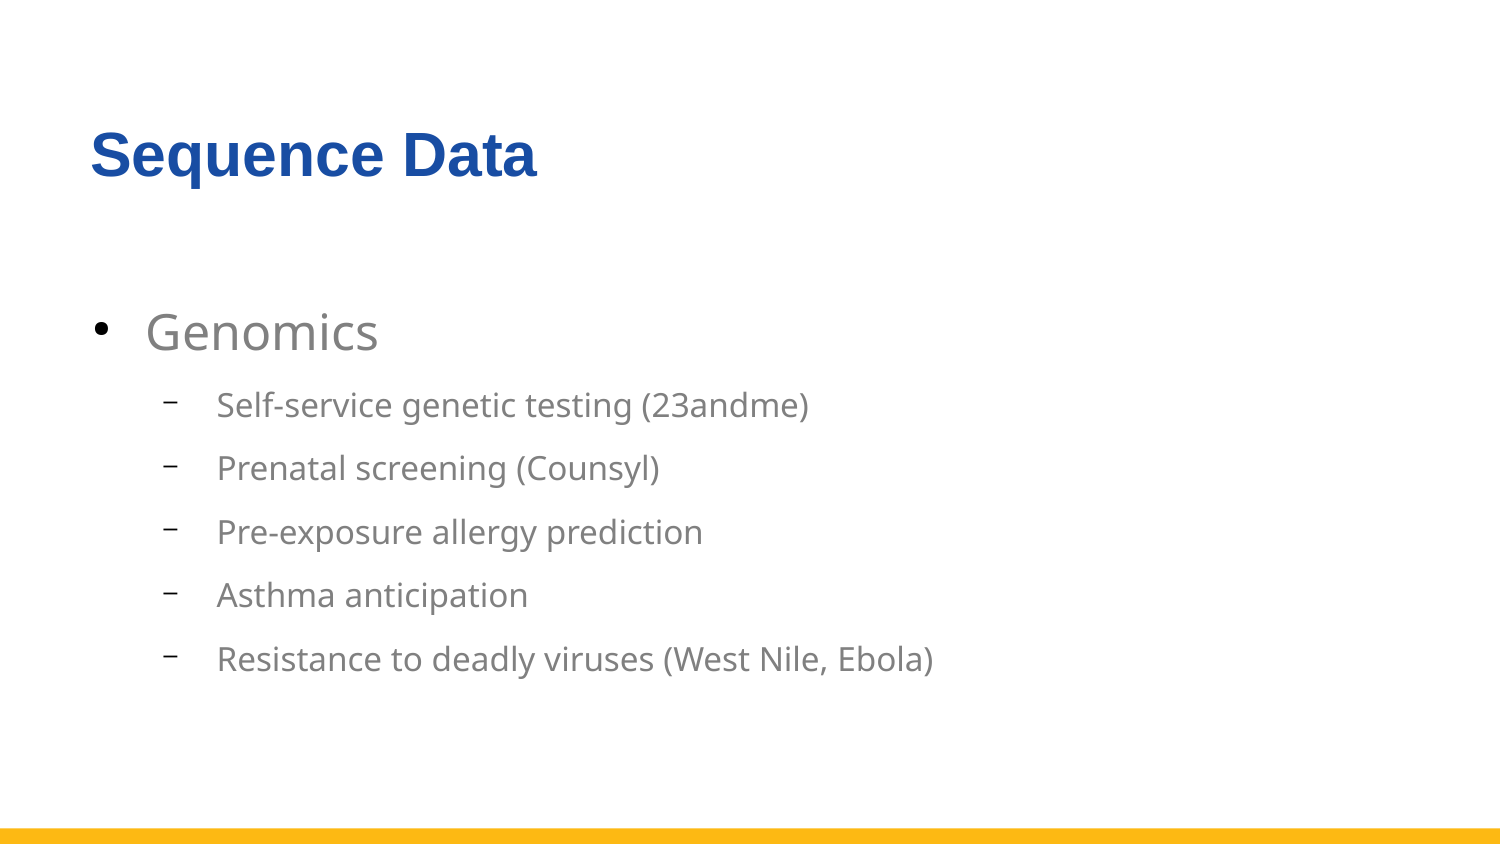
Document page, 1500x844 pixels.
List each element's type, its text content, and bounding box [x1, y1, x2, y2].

title Sequence Data [75, 0, 1425, 197]
list Genomics Self-service genetic testing (23andme) Prenatal screening (Counsyl) Pre-exposure allergy prediction Asthma anticipation Resistance to deadly viruses (West Nile, Ebola) [75, 197, 1425, 687]
